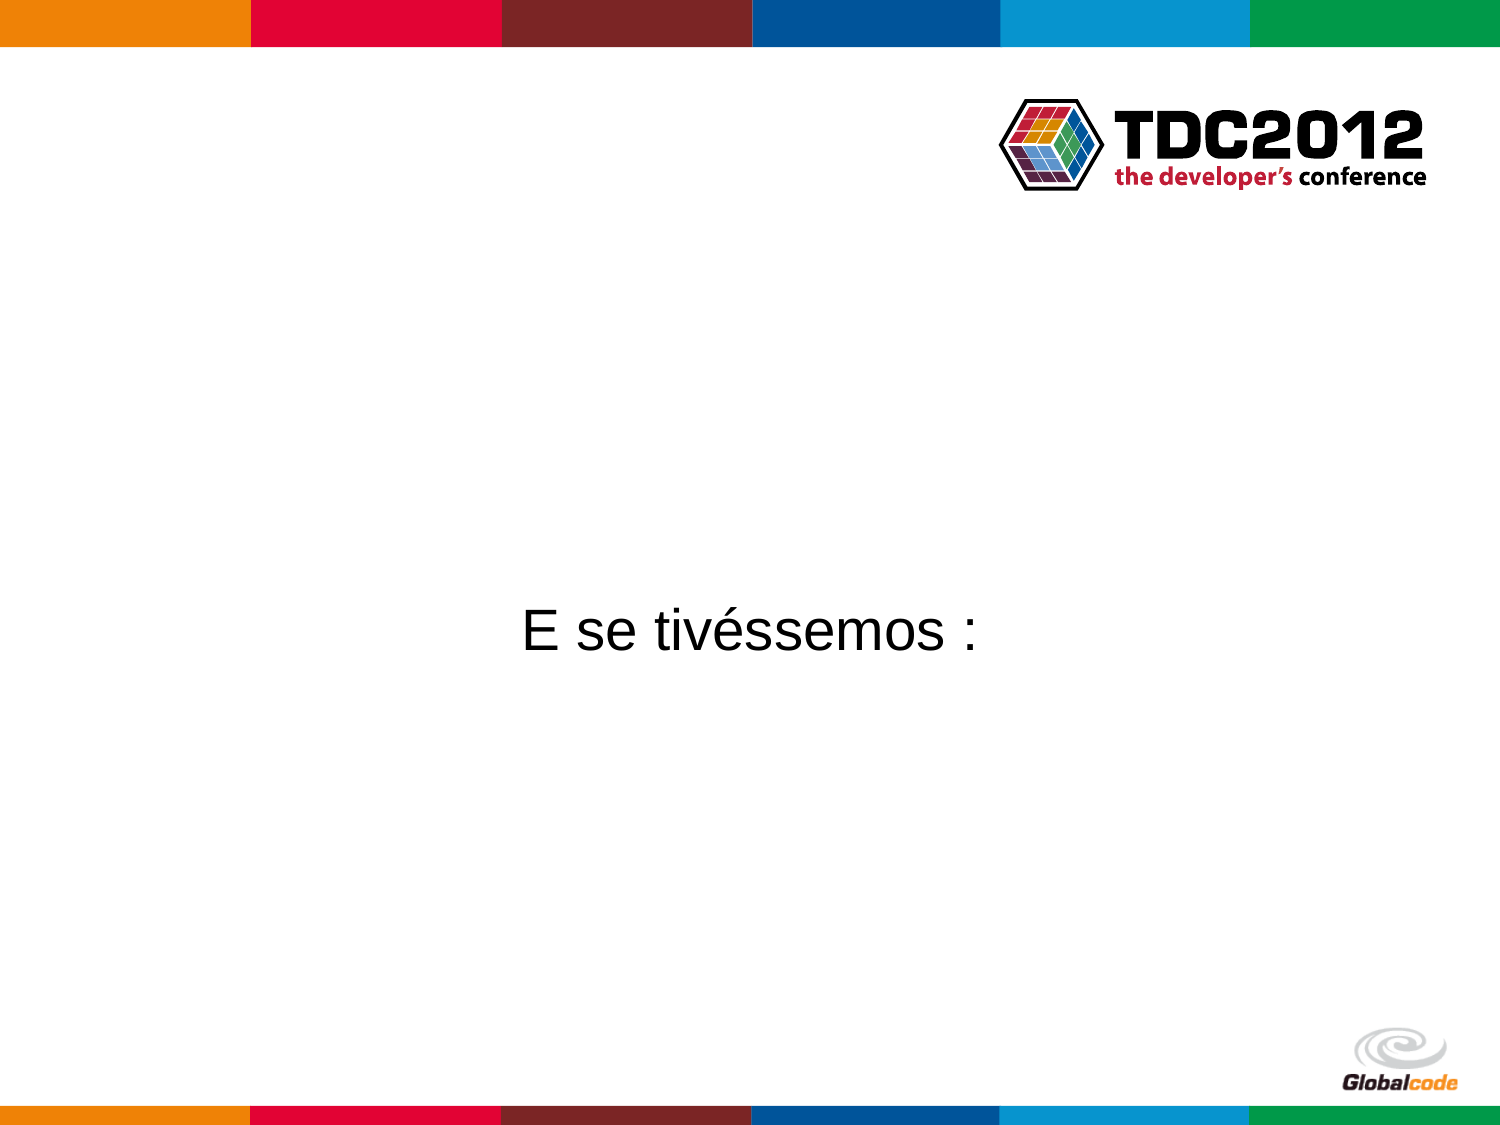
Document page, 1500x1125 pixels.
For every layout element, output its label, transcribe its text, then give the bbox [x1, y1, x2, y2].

subtitle E se tivéssemos : [41, 255, 1459, 998]
picture [1340, 999, 1459, 1105]
